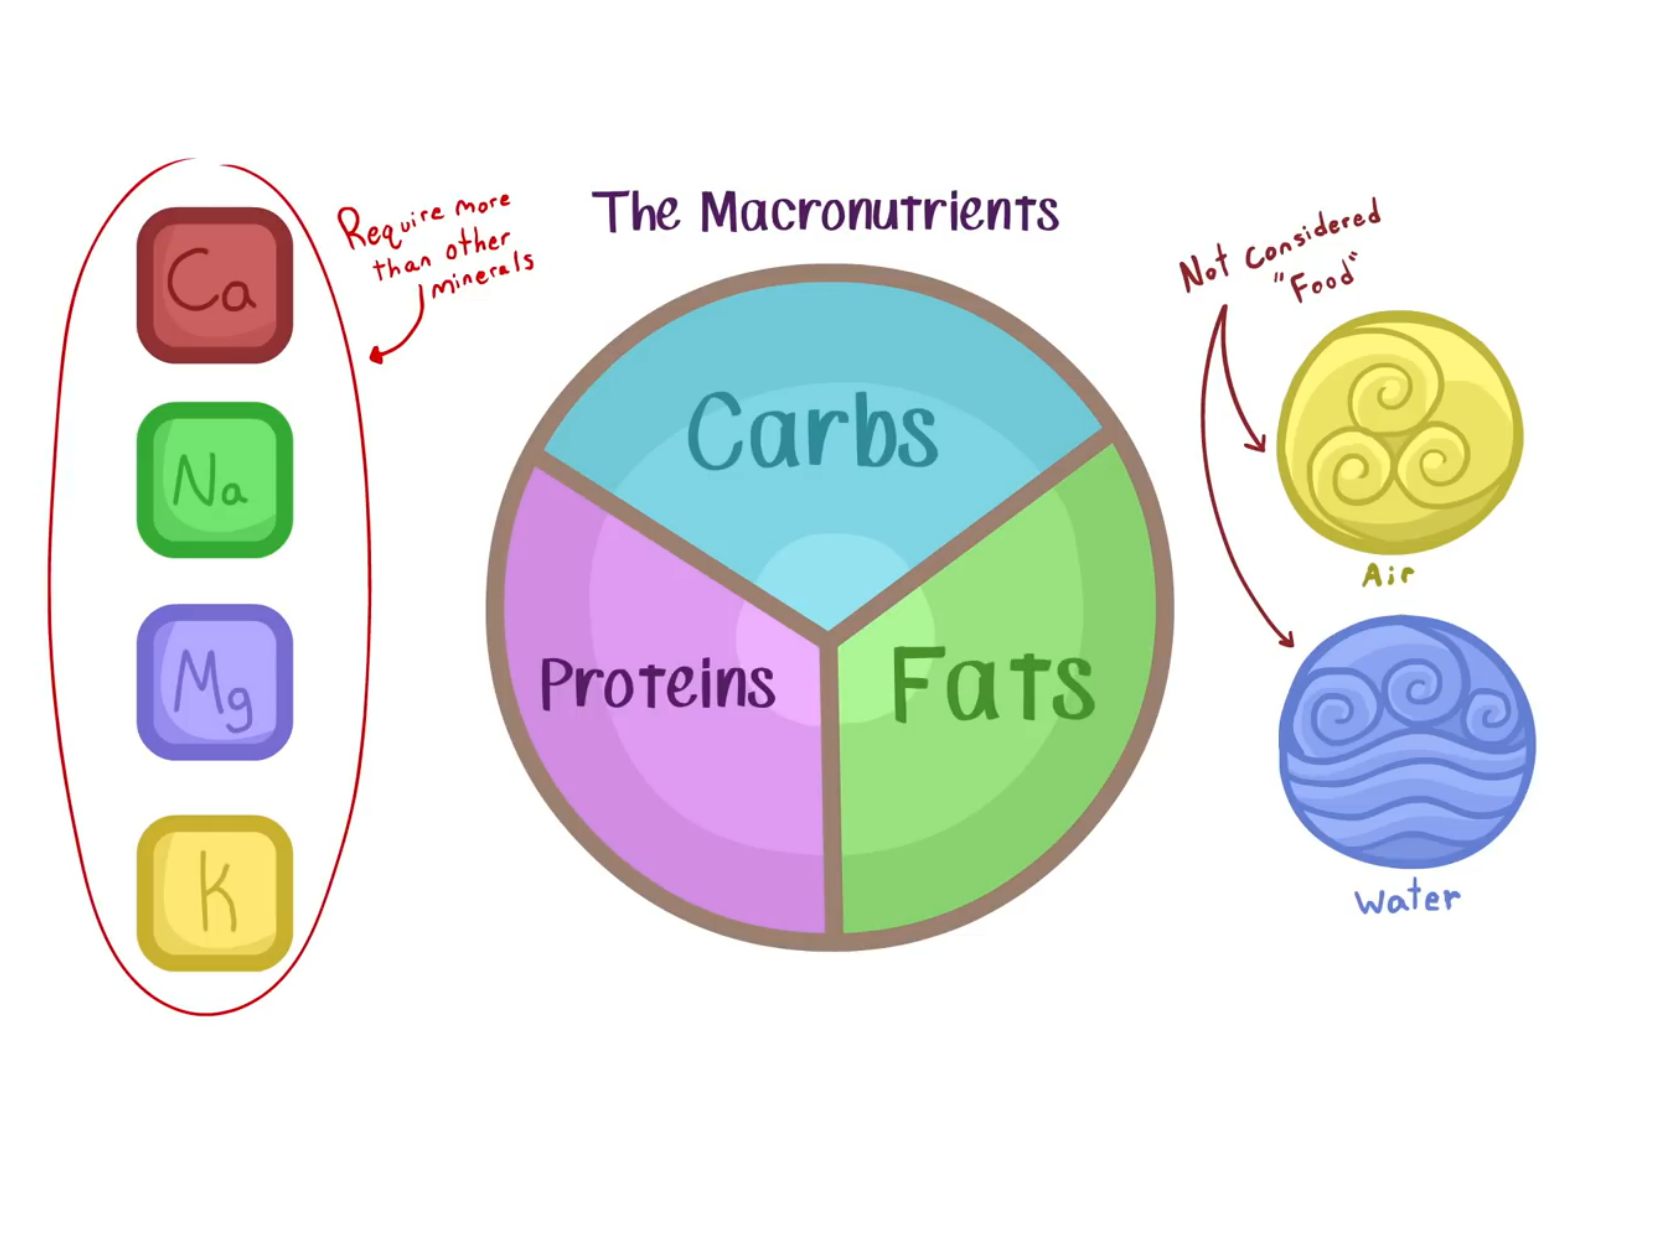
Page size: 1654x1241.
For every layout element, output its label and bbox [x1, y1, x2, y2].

picture [34, 143, 1621, 1036]
